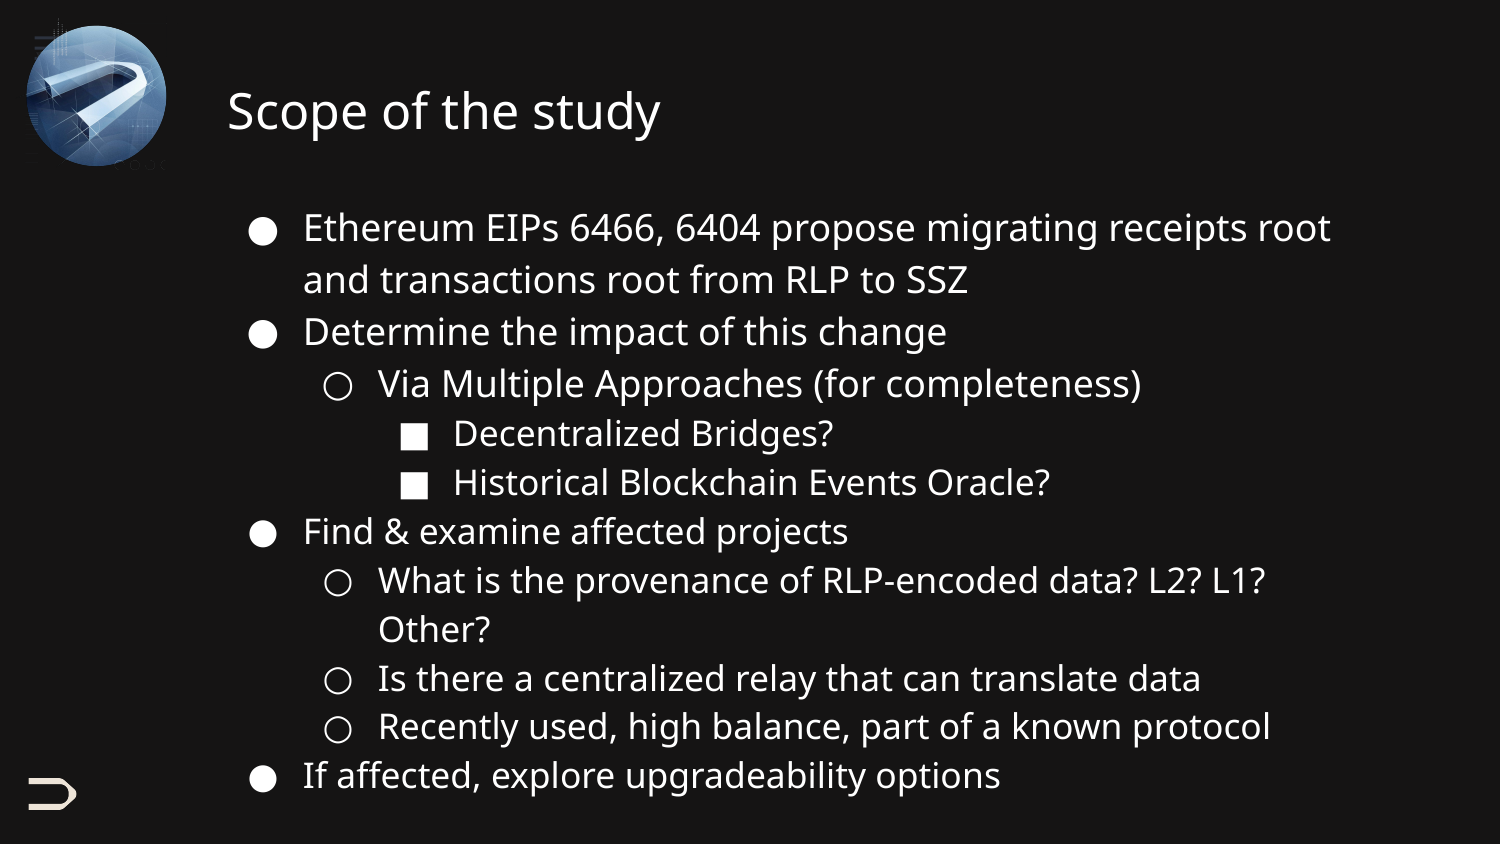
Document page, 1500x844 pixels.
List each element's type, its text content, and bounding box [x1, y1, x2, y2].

list Ethereum EIPs 6466, 6404 propose migrating receipts root and transactions root from RLP to SSZ Determine the impact of this change Via Multiple Approaches (for completeness) Decentralized Bridges? Historical Blockchain Events Oracle? Find & examine affected projects What is the provenance of RLP-encoded data? L2? L1? Other? Is there a centralized relay that can translate data Recently used, high balance, part of a known protocol If affected, explore upgradeability options [212, 182, 1368, 661]
picture [0, 0, 193, 193]
picture [20, 761, 85, 827]
title Scope of the study [212, 64, 1368, 182]
